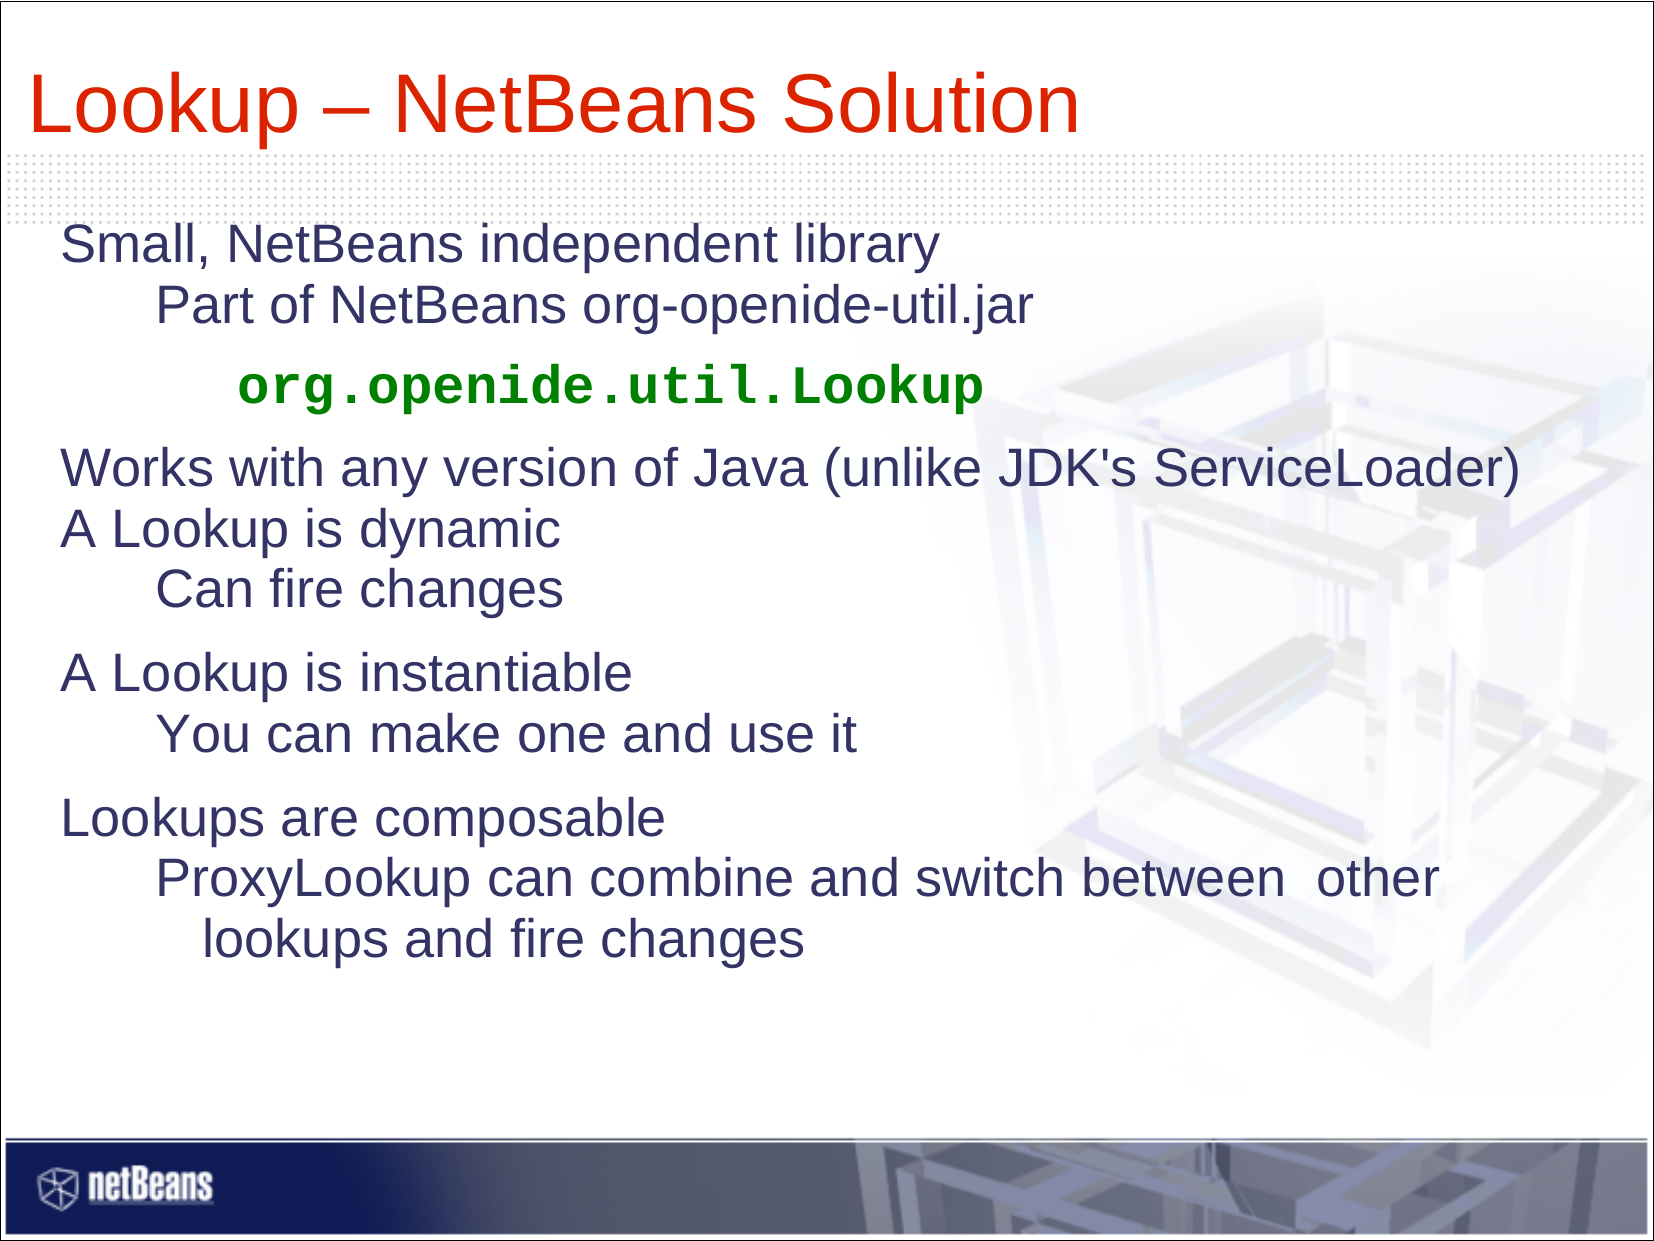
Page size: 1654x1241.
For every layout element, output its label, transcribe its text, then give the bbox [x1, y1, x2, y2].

list Small, NetBeans independent library Part of NetBeans org-openide-util.jar org.openide.util.Lookup Works with any version of Java (unlike JDK's ServiceLoader) A Lookup is dynamic Can fire changes A Lookup is instantiable You can make one and use it Lookups are composable ProxyLookup can combine and switch between other lookups and fire changes [60, 213, 1623, 1068]
picture [1, 2, 1653, 1240]
title Lookup – NetBeans Solution [27, 0, 1627, 208]
